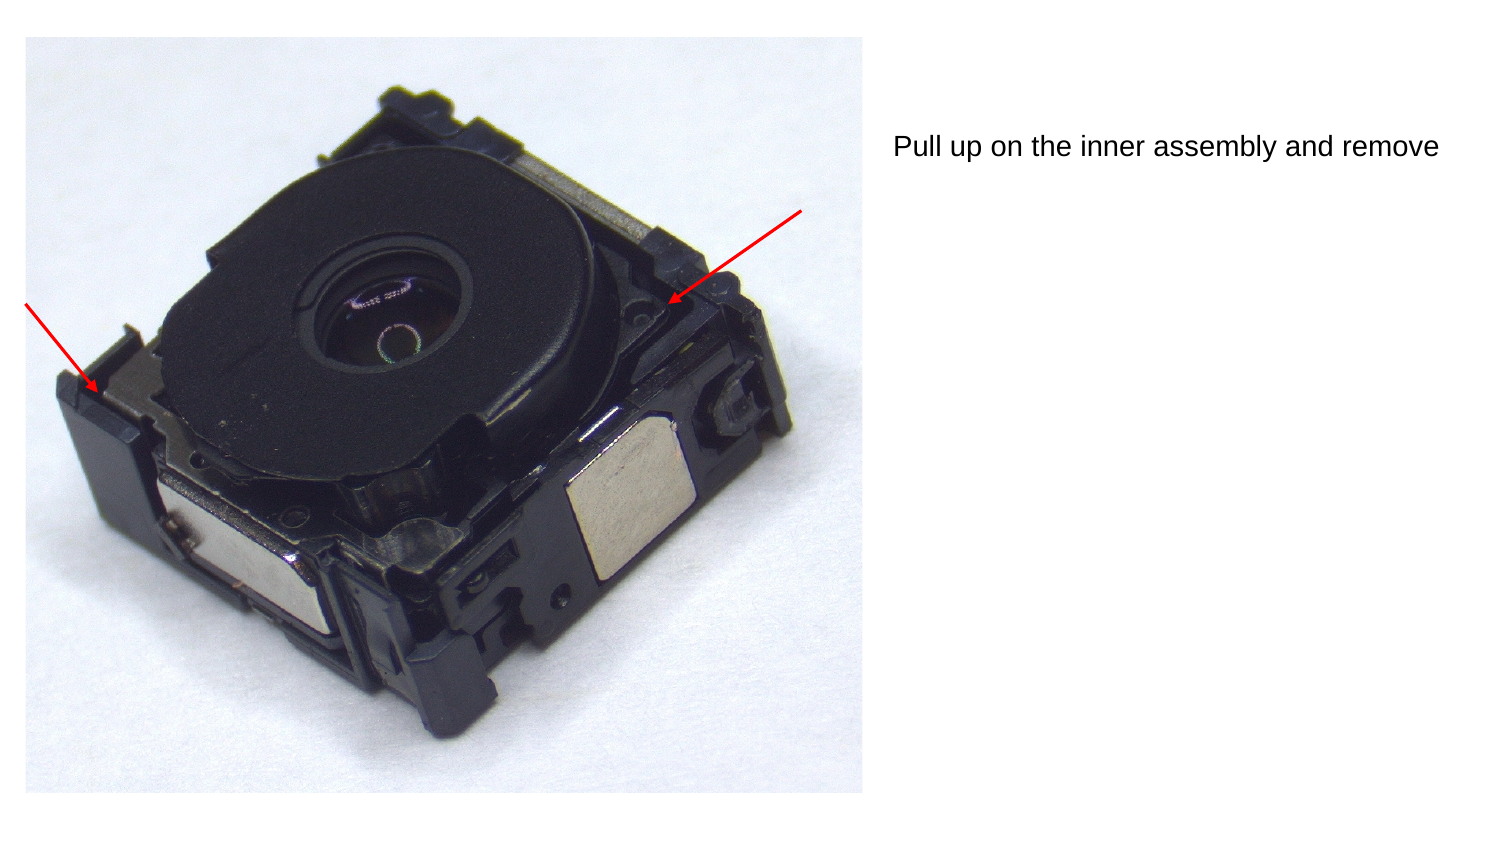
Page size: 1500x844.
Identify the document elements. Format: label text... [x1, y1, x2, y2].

text_box Pull up on the inner assembly and remove [878, 112, 1479, 178]
picture [25, 37, 863, 793]
